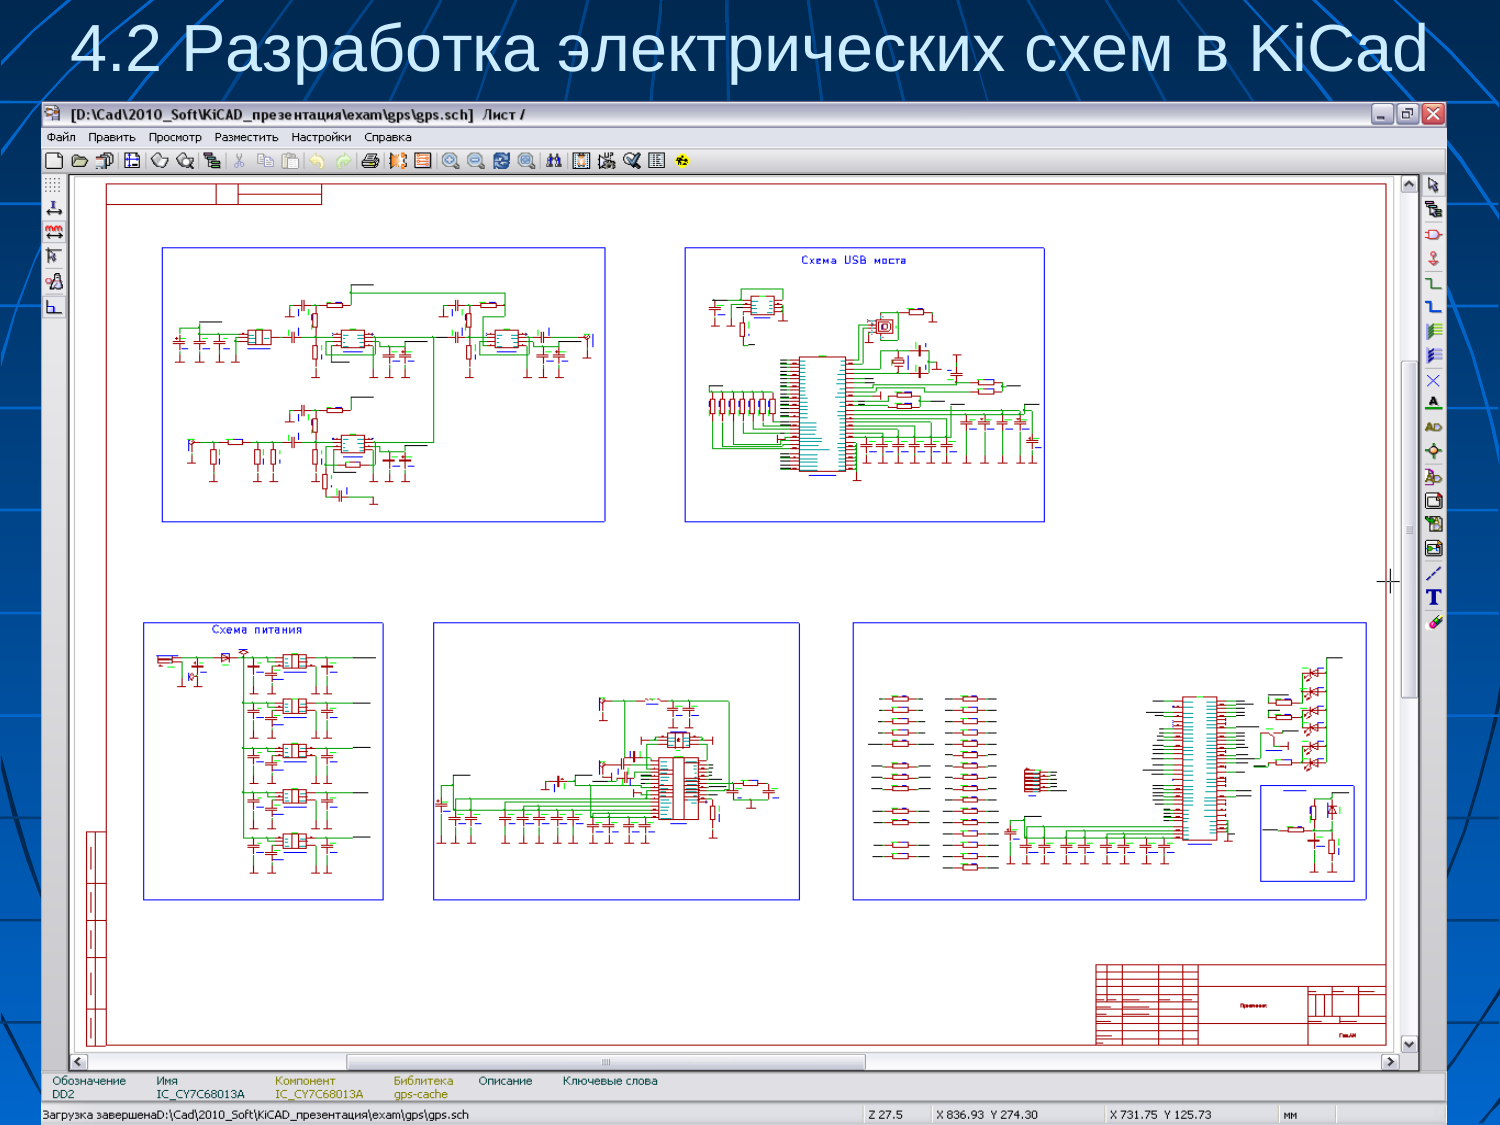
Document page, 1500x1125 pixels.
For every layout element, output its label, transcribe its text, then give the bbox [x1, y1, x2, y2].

text_box 4.2 Разработка электрических схем в KiCad [0, 0, 1500, 91]
picture [41, 101, 1447, 1125]
